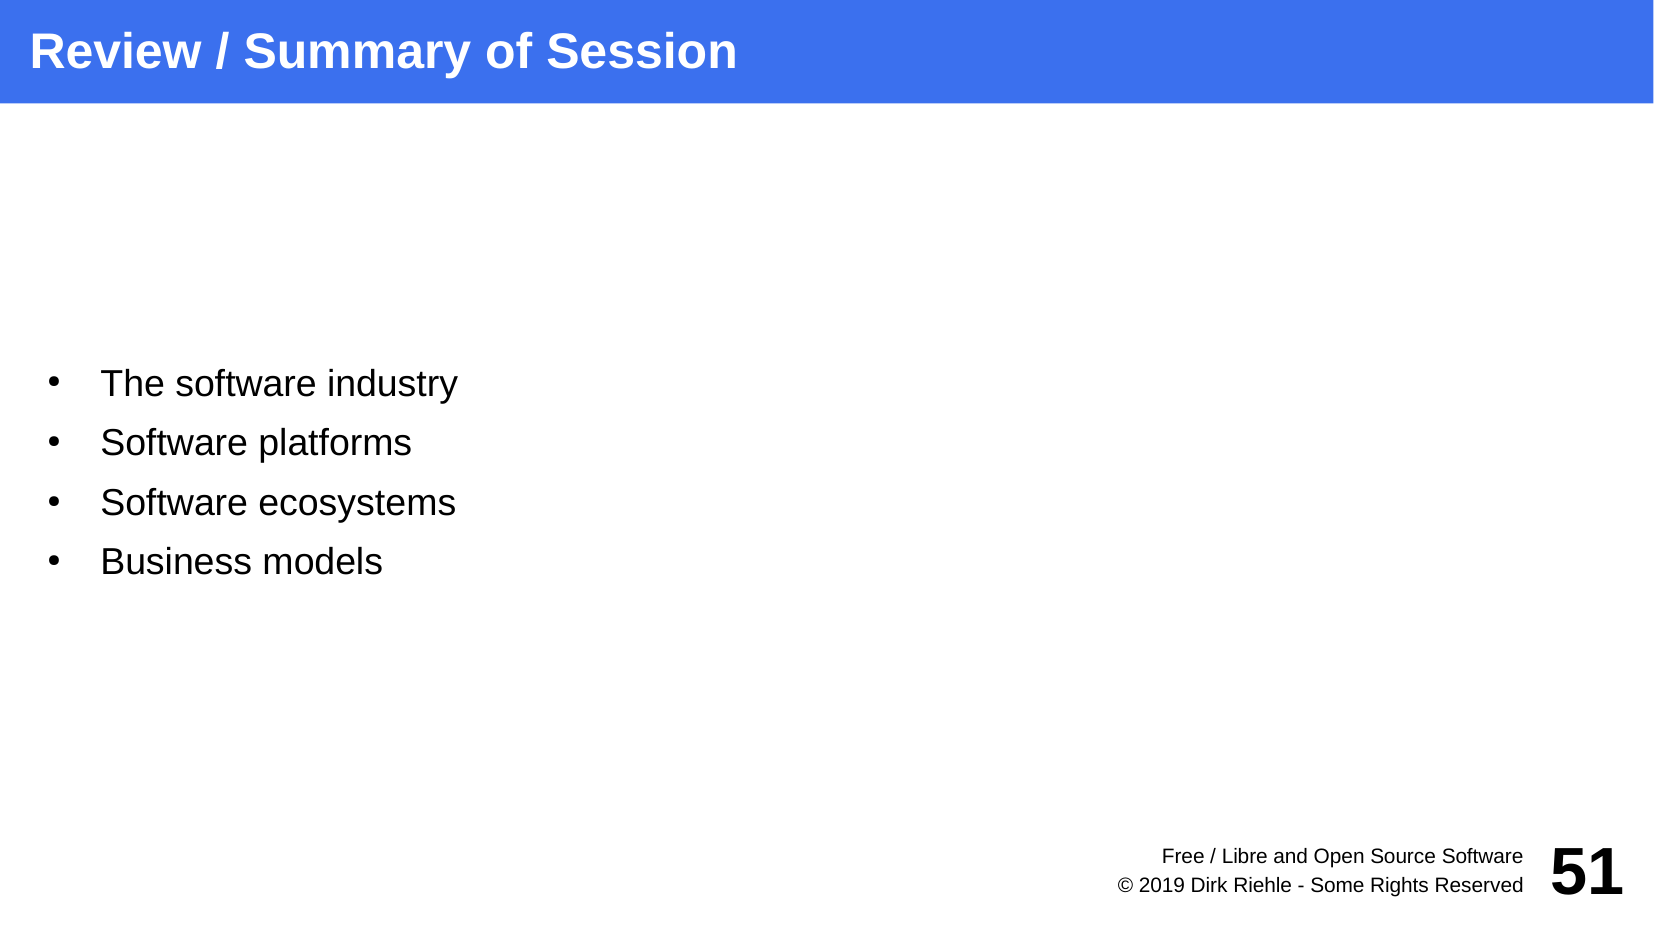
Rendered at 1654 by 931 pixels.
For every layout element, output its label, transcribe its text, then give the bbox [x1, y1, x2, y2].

title Review / Summary of Session [0, 0, 1654, 104]
list The software industry Software platforms Software ecosystems Business models [29, 132, 1625, 813]
